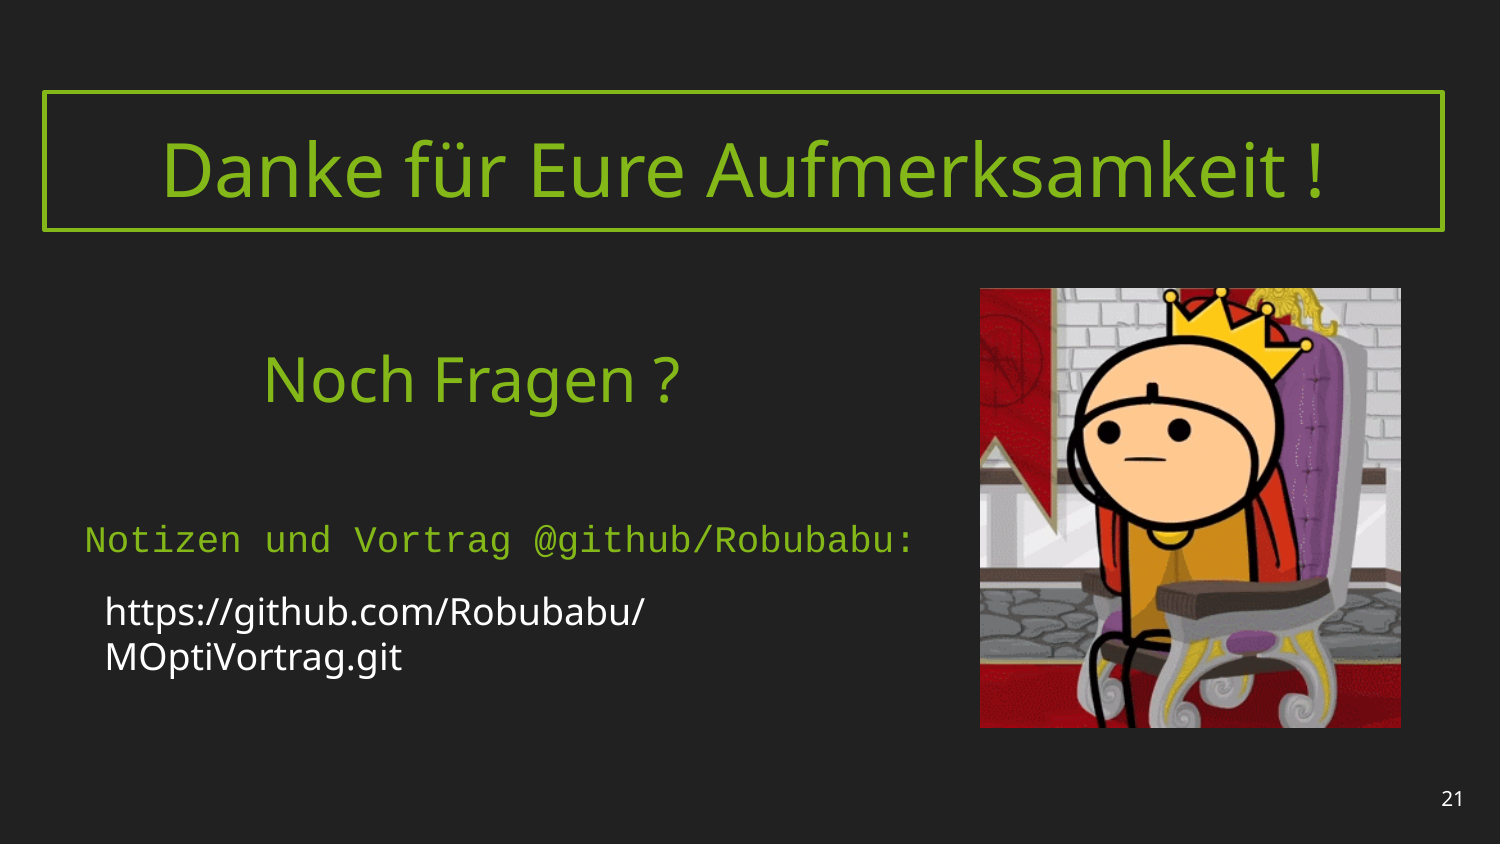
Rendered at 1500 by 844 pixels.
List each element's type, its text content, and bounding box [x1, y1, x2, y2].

text_box Noch Fragen ? [37, 325, 907, 448]
picture [980, 288, 1401, 728]
text_box https://github.com/Robubabu/MOptiVortrag.git [89, 573, 919, 670]
title Danke für Eure Aufmerksamkeit ! [44, 92, 1443, 231]
slide_number <number> [1389, 764, 1480, 830]
text_box Notizen und Vortrag @github/Robubabu: [69, 500, 939, 574]
